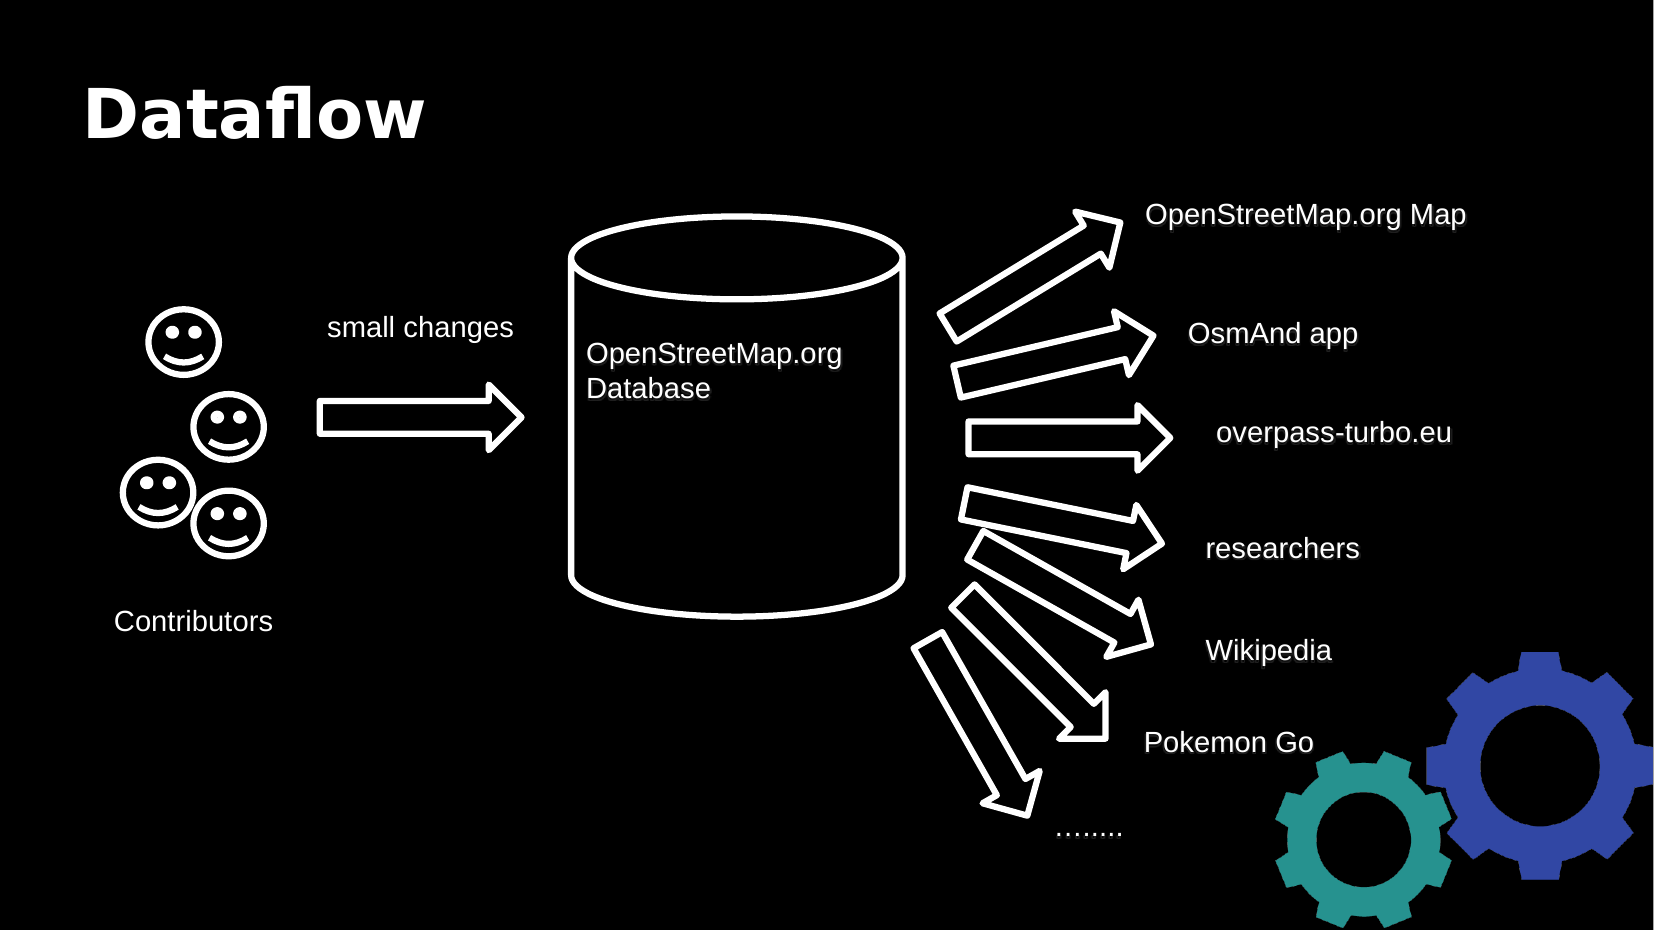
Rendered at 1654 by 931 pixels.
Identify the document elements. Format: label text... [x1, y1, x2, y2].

text_box OpenStreetMap.org Database [571, 318, 938, 452]
text_box t [951, 584, 1106, 739]
text_box small changes [305, 293, 536, 385]
text_box OsmAnd app [1172, 299, 1471, 366]
text_box t [939, 211, 1121, 342]
text_box t [319, 385, 522, 451]
text_box t [968, 405, 1171, 471]
text_box Pokemon Go [1128, 708, 1654, 791]
text_box t [913, 632, 1040, 816]
text_box researchers [1190, 514, 1450, 597]
title Dataflow [82, 37, 1571, 193]
text_box OpenStreetMap.org Map [1130, 180, 1553, 246]
picture [1275, 652, 1653, 708]
text_box …..... [1038, 791, 1606, 874]
text_box overpass-turbo.eu [1201, 398, 1519, 481]
text_box Wikipedia [1190, 616, 1436, 699]
picture [1275, 791, 1653, 928]
text_box t [953, 311, 1154, 398]
text_box t [960, 487, 1162, 570]
text_box t [967, 530, 1151, 657]
text_box Contributors [98, 587, 330, 679]
